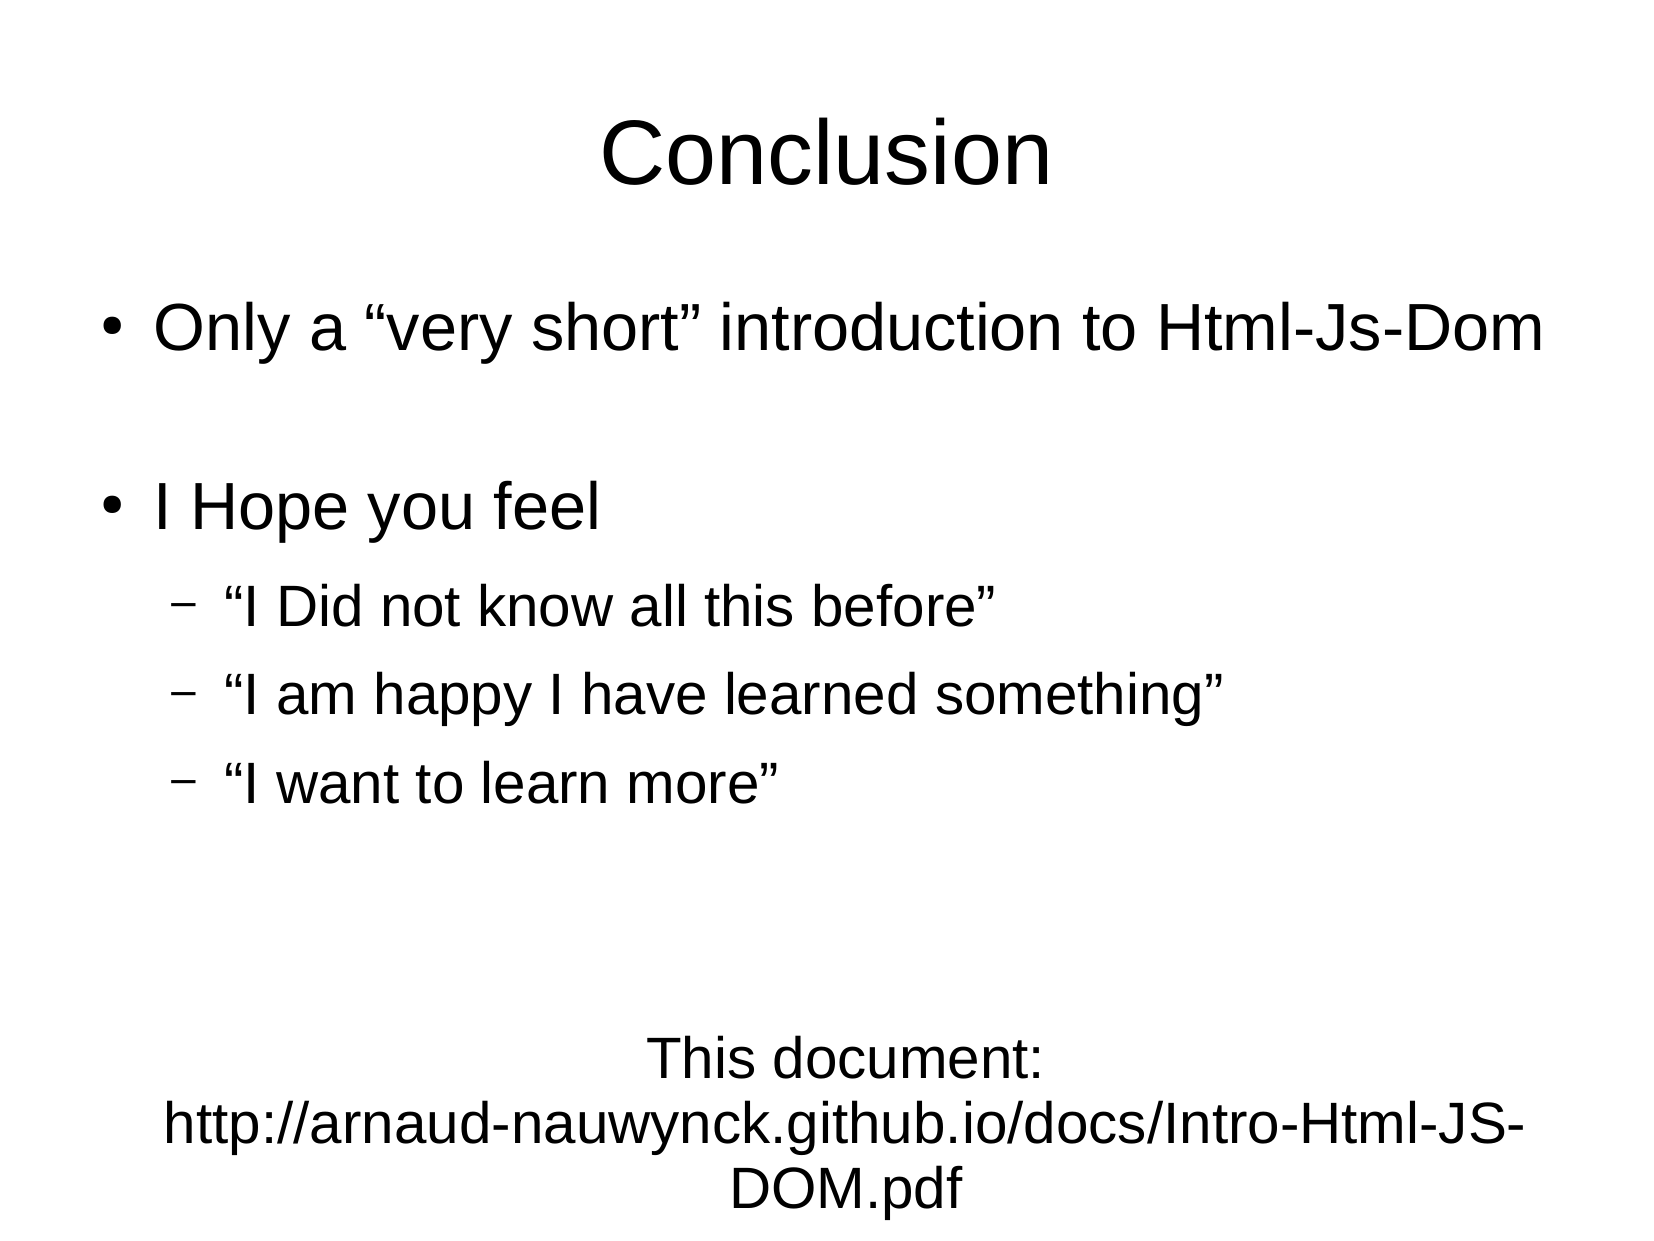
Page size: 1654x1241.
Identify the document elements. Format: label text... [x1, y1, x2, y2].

title This document: http://arnaud-nauwynck.github.io/docs/Intro-Html-JS-DOM.pdf [101, 1020, 1591, 1228]
list Only a “very short” introduction to Html-Js-Dom I Hope you feel “I Did not know all this before” “I am happy I have learned something” “I want to learn more” [82, 290, 1571, 1010]
title Conclusion [82, 49, 1571, 257]
